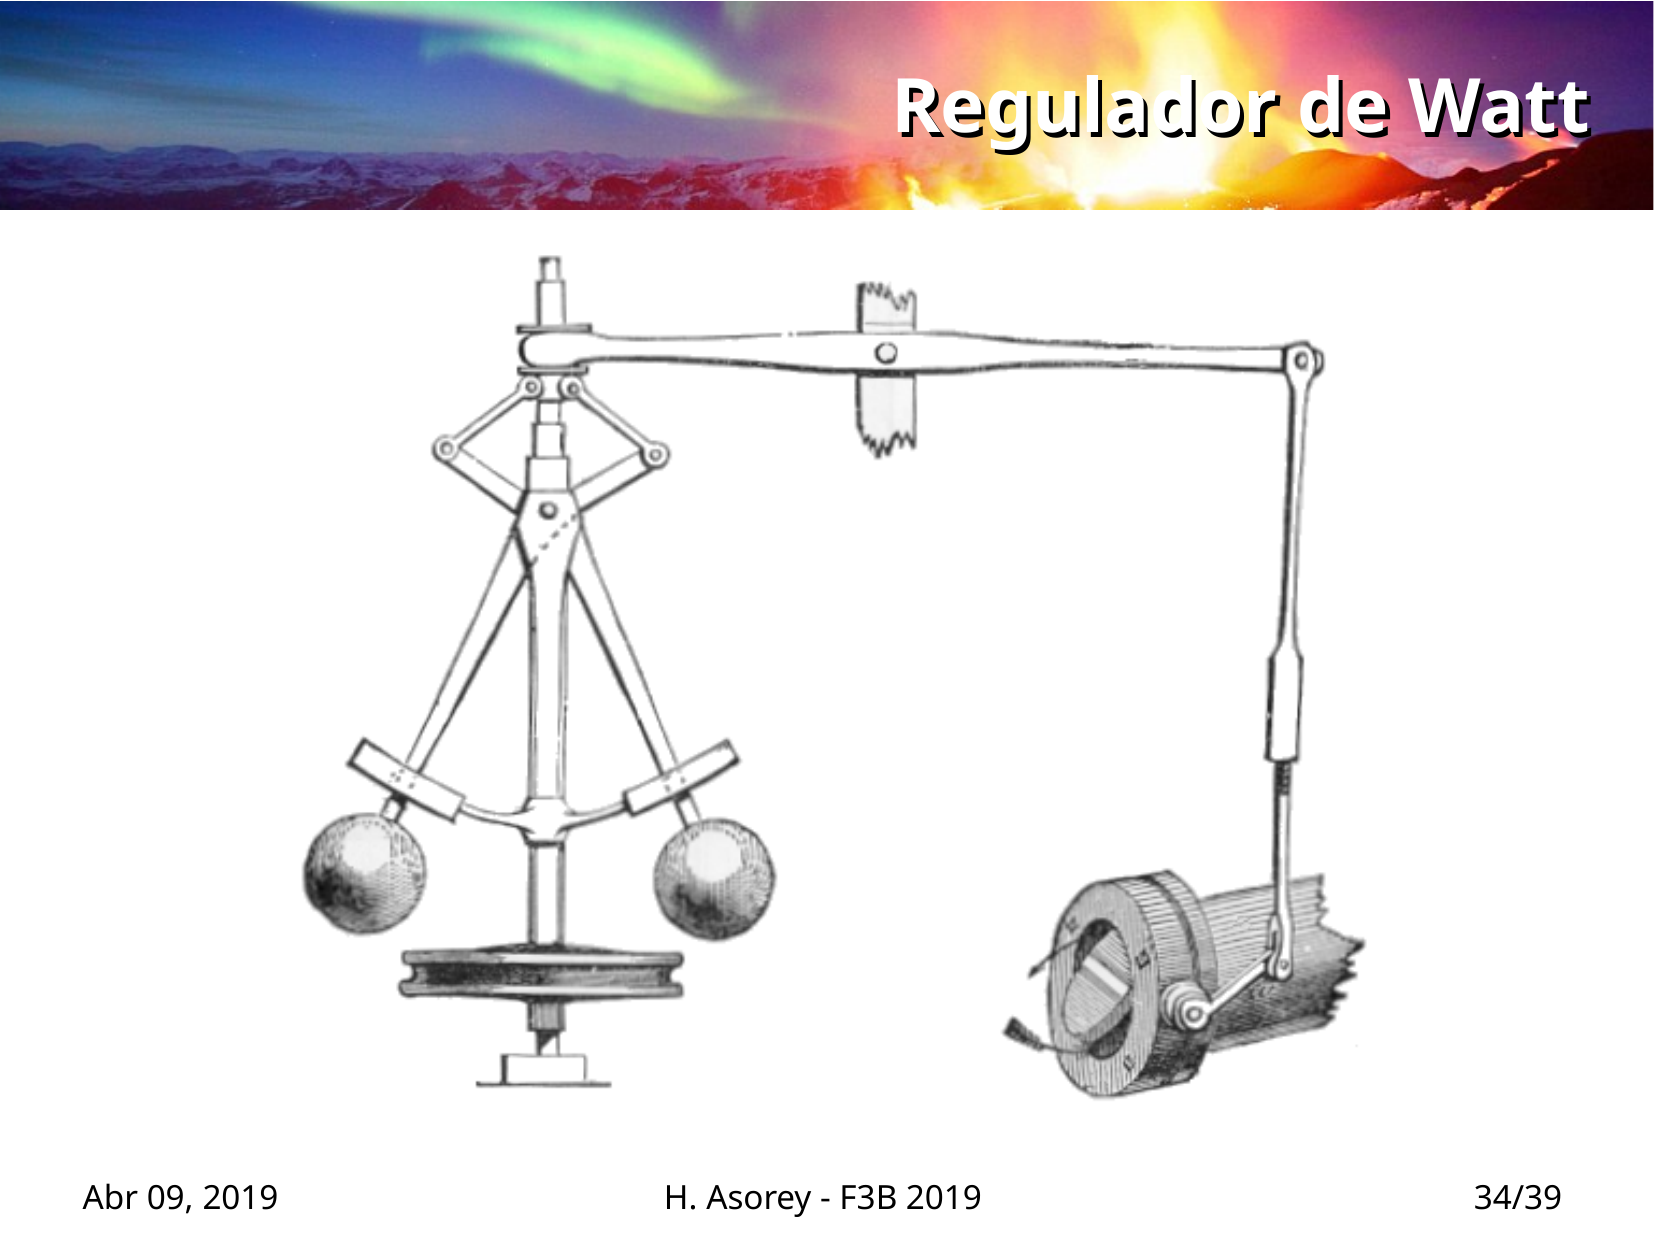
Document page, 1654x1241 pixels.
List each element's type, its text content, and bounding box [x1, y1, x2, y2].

picture [0, 1, 1654, 210]
picture [281, 254, 1369, 1156]
title Regulador de Watt [45, 15, 1606, 191]
